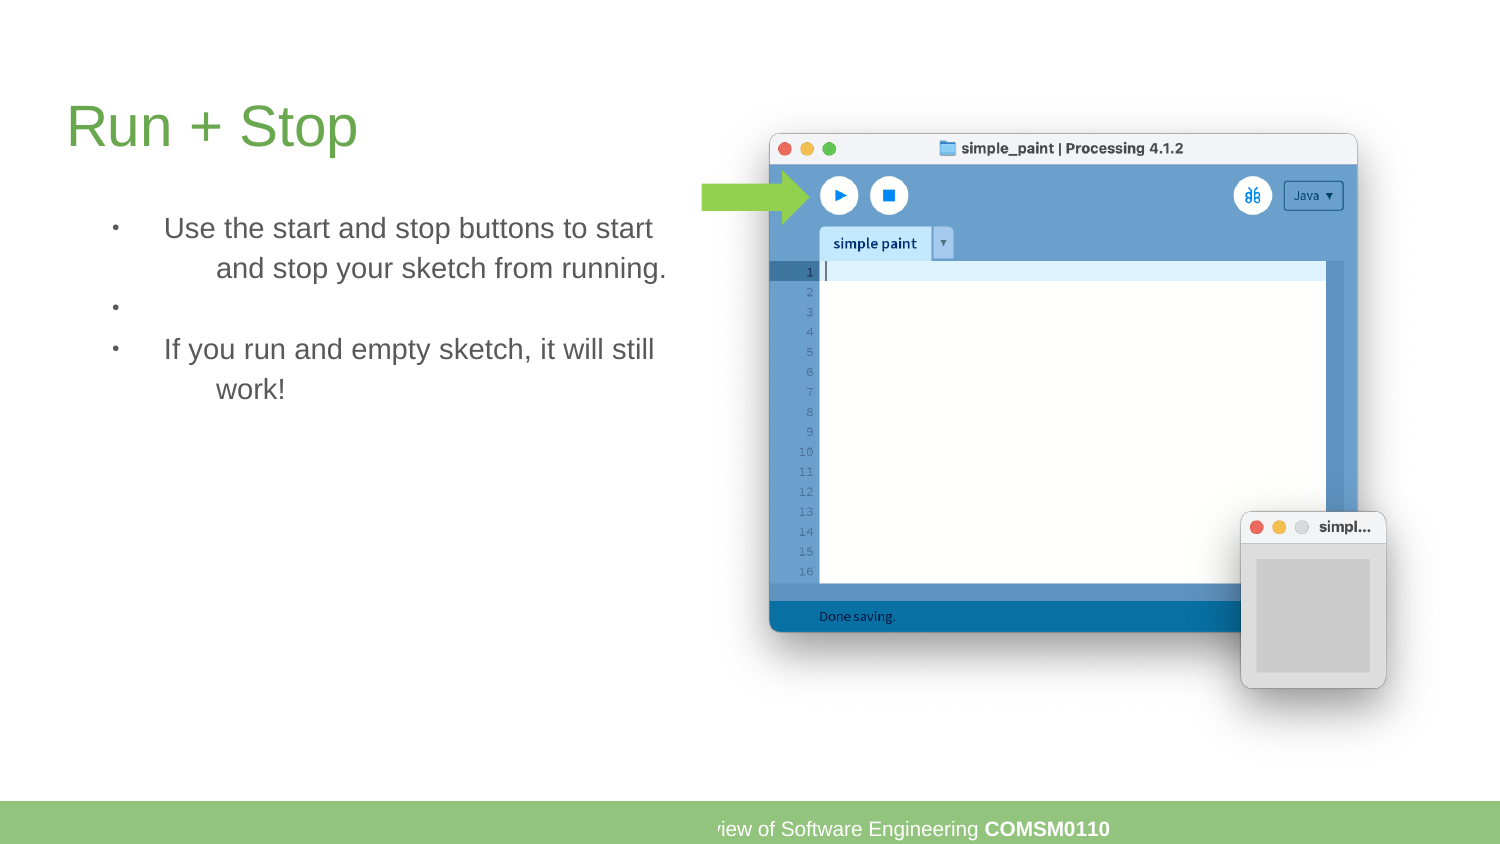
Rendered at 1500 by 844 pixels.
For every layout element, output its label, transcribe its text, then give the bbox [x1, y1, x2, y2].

title Run + Stop [51, 72, 1449, 167]
picture [707, 91, 1449, 772]
list Use the start and stop buttons to start and stop your sketch from running. If you run and empty sketch, it will still work! [51, 189, 708, 750]
text_box [701, 170, 810, 225]
